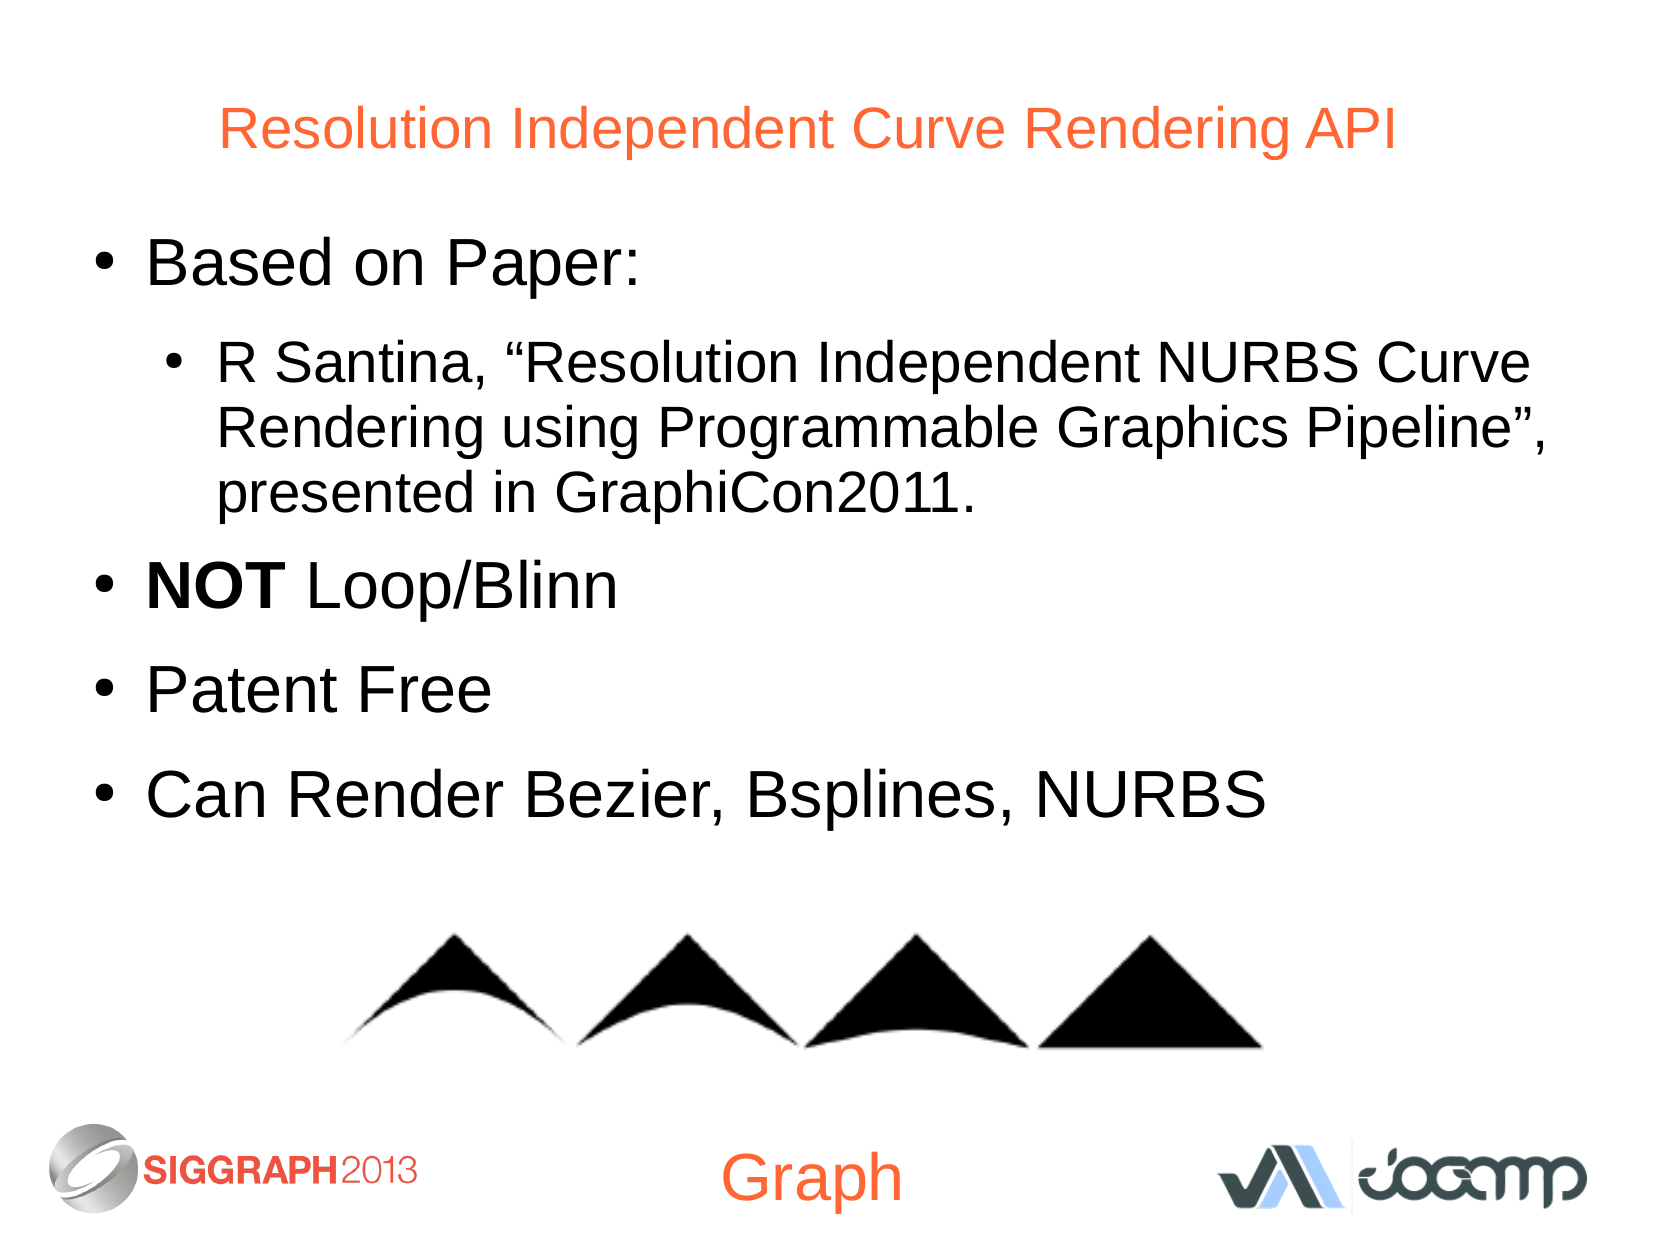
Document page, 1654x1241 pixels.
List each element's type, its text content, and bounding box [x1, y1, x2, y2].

picture [225, 879, 1369, 1088]
list Based on Paper: R Santina, “Resolution Independent NURBS Curve Rendering using Programmable Graphics Pipeline”, presented in GraphiCon2011. NOT Loop/Blinn Patent Free Can Render Bezier, Bsplines, NURBS [75, 225, 1571, 1044]
title Resolution Independent Curve Rendering API [68, 56, 1576, 181]
picture [1215, 1139, 1587, 1215]
picture [45, 1122, 421, 1215]
text_box Graph [720, 1140, 936, 1216]
